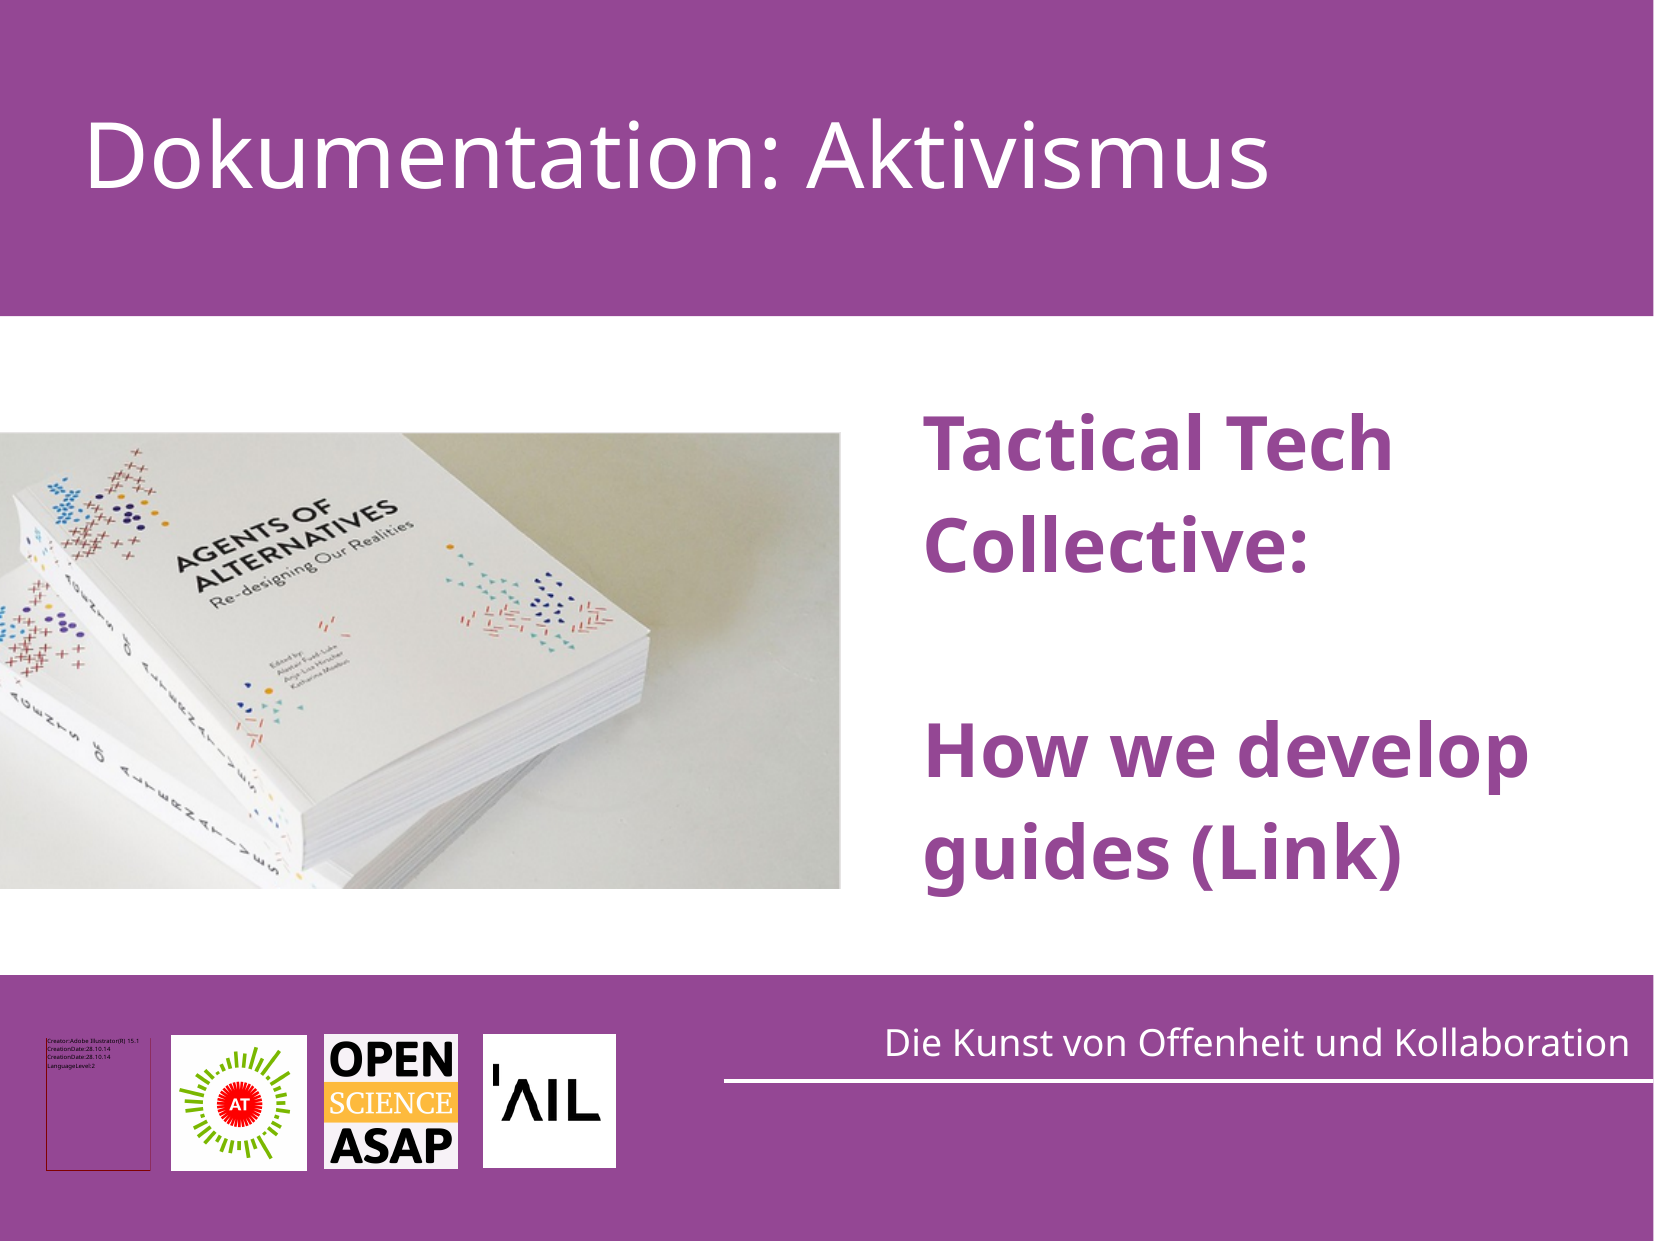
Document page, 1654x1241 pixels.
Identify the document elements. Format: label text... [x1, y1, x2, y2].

picture [324, 1034, 458, 1169]
text_box Die Kunst von Offenheit und Kollaboration [869, 1009, 1624, 1067]
text_box [0, 0, 1654, 1241]
picture [171, 1035, 307, 1171]
picture [45, 1039, 151, 1171]
picture [483, 1034, 616, 1168]
title Dokumentation: Aktivismus [82, 49, 1571, 257]
picture [0, 432, 841, 889]
text_box Tactical Tech Collective: How we develop guides (Link) [908, 382, 1647, 866]
